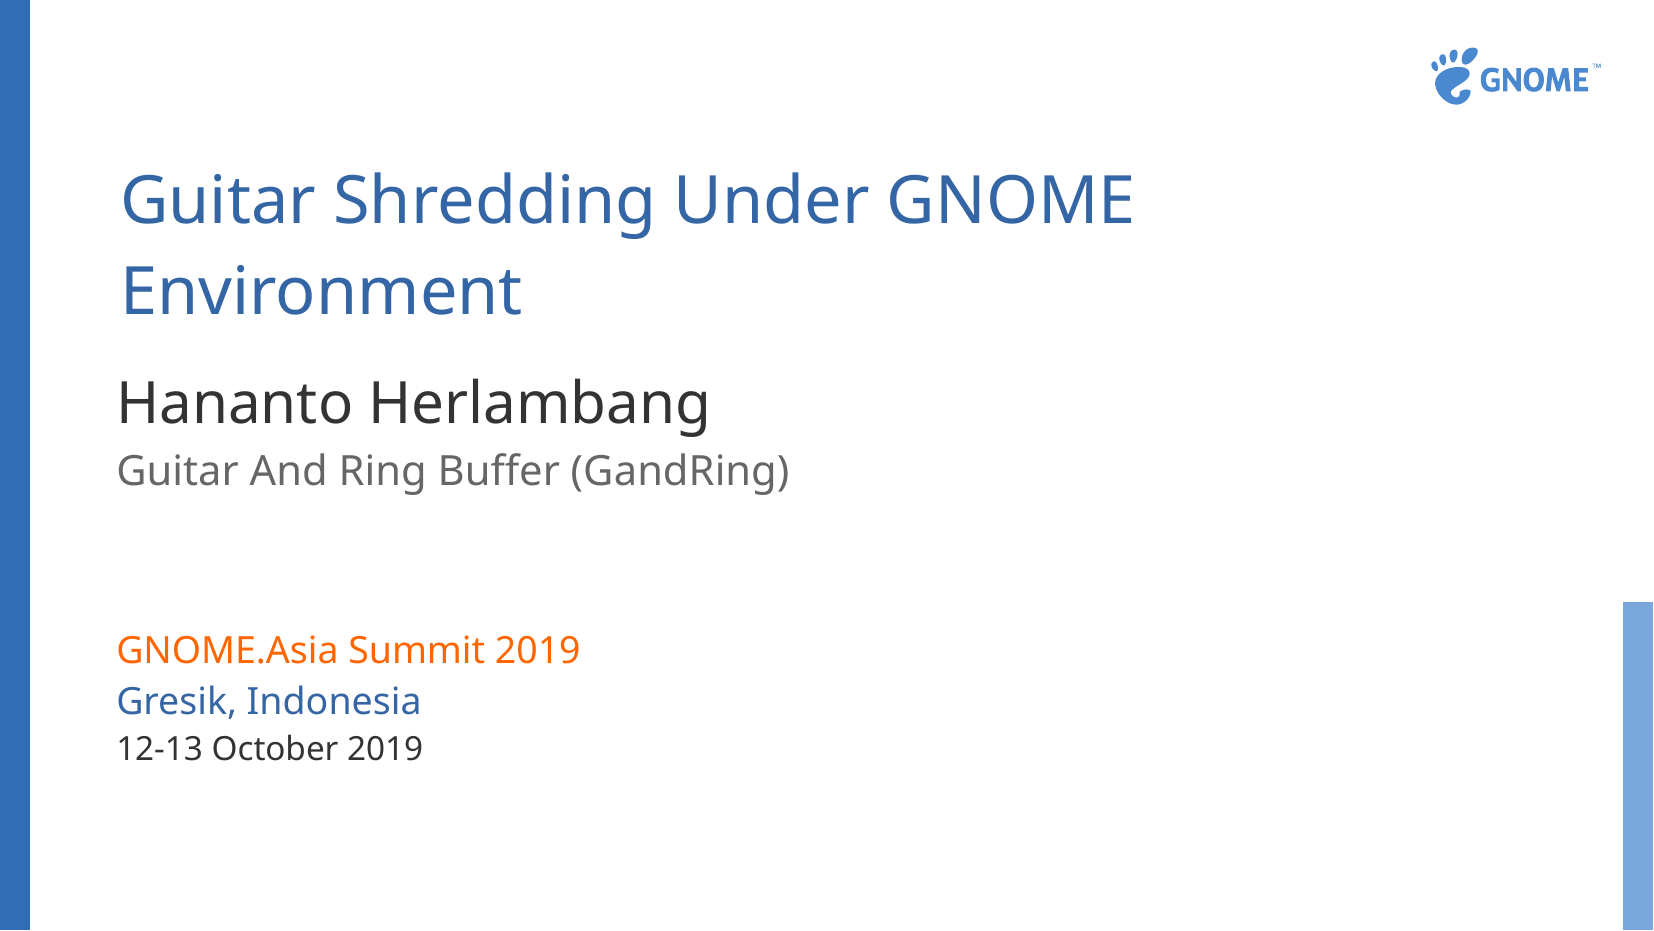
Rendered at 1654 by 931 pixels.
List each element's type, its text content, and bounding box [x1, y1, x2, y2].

title Guitar Shredding Under GNOME Environment [120, 151, 1156, 335]
list Hananto Herlambang Guitar And Ring Buffer (GandRing) GNOME.Asia Summit 2019 Gresik, Indonesia 12-13 October 2019 [45, 361, 1038, 797]
